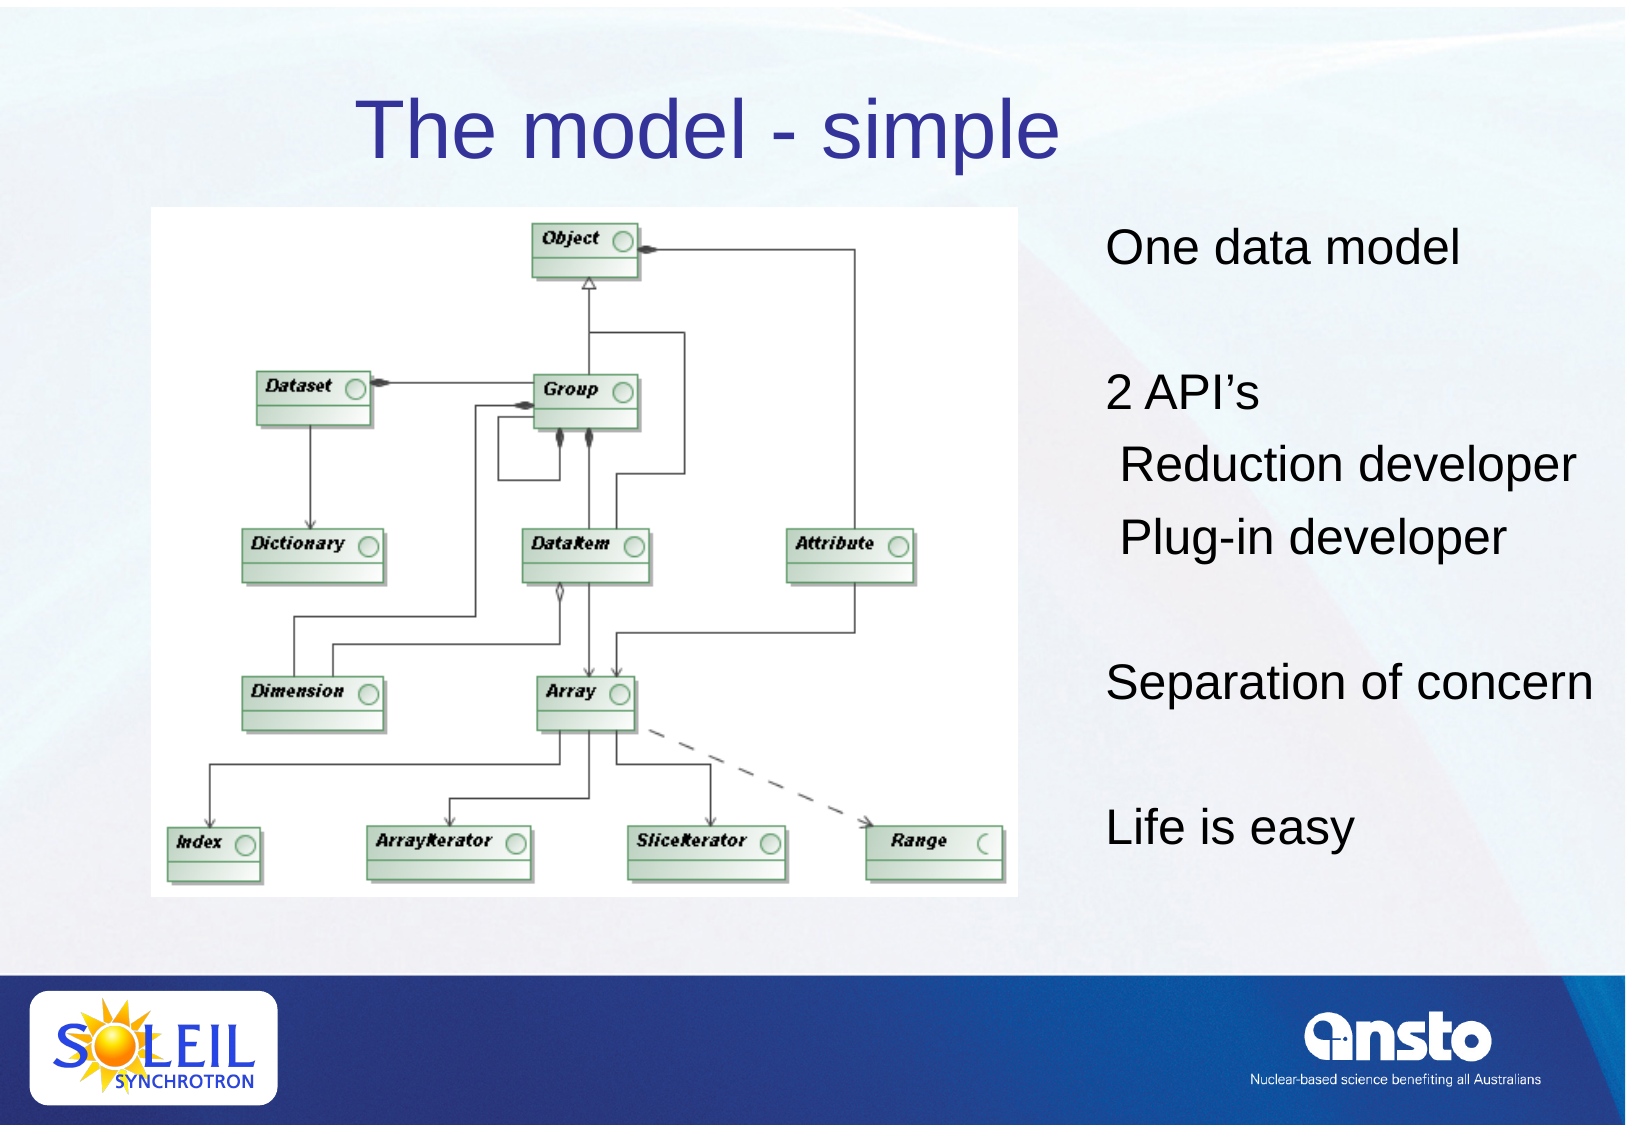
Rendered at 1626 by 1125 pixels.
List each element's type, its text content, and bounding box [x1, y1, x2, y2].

title The model - simple [340, 30, 1549, 219]
list One data model 2 API’s Reduction developer Plug-in developer Separation of concern Life is easy [1062, 206, 1625, 751]
picture [0, 7, 1626, 1125]
